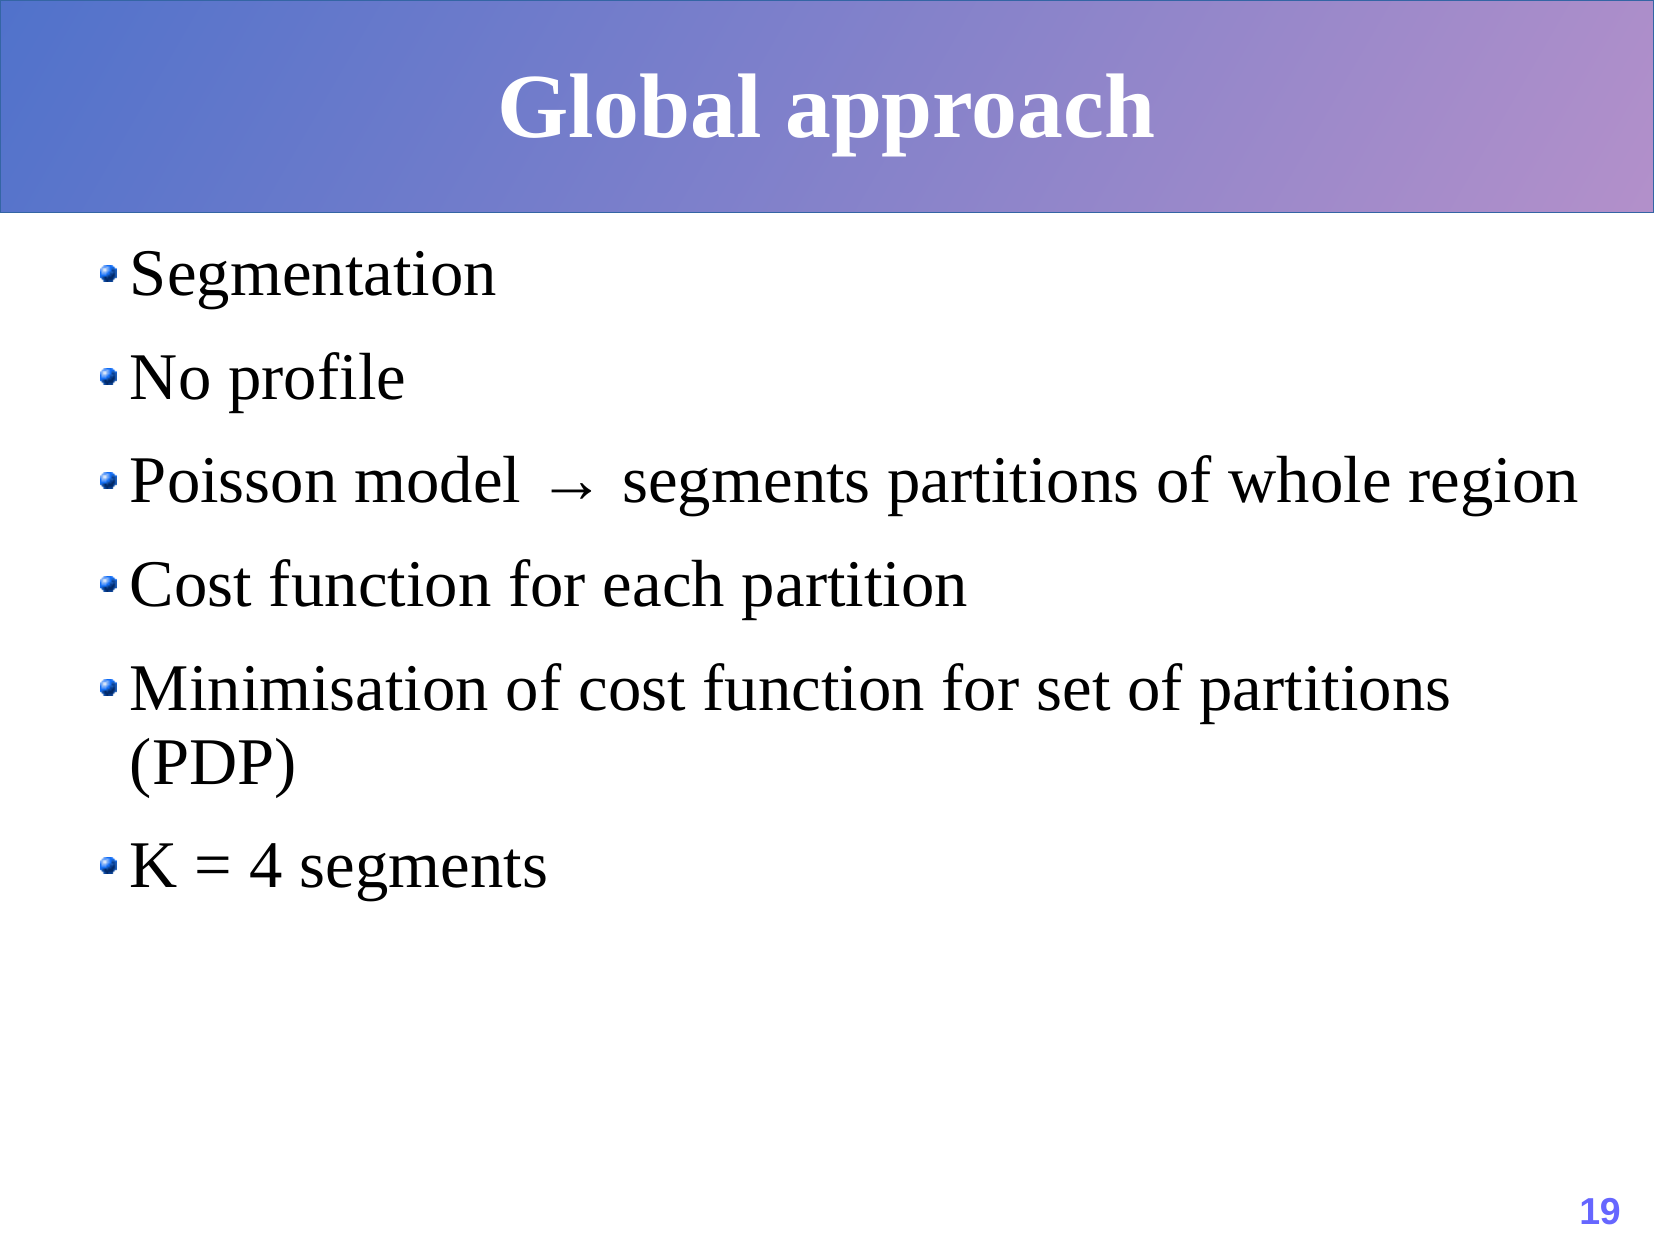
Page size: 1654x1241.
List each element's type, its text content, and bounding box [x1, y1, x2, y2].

list Segmentation No profile Poisson model → segments partitions of whole region Cost function for each partition Minimisation of cost function for set of partitions (PDP) K = 4 segments [82, 236, 1597, 1158]
title Global approach [82, 23, 1571, 189]
text_box 19 [1564, 1183, 1642, 1241]
